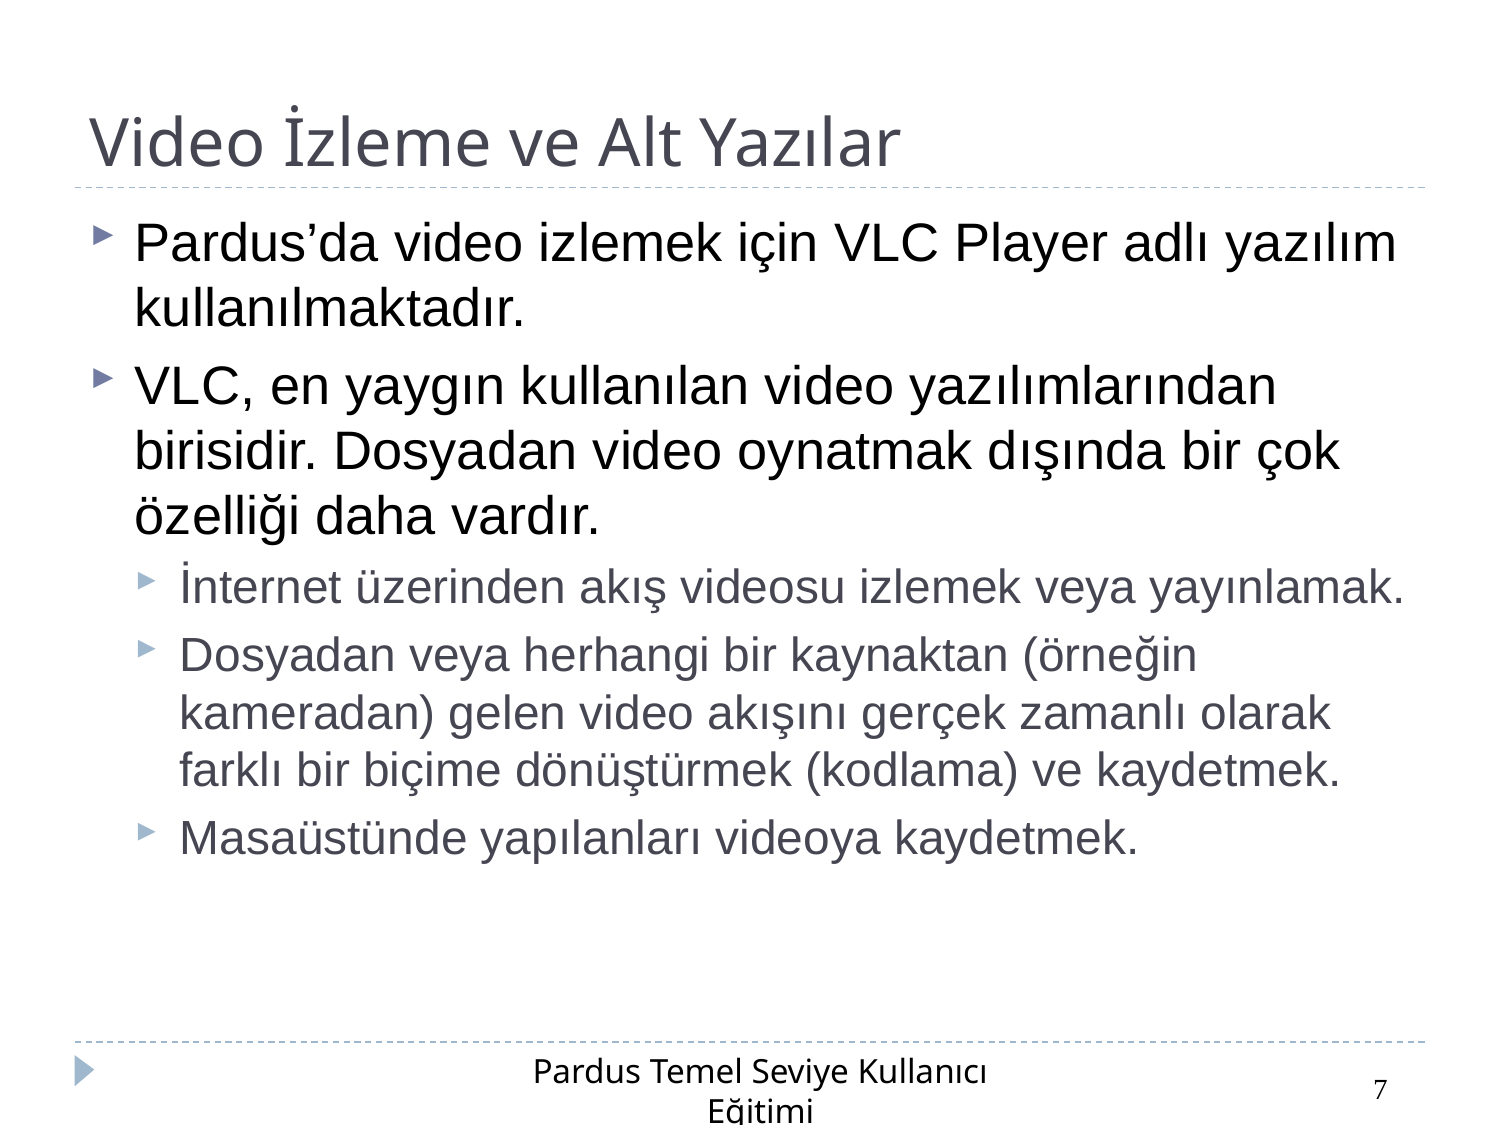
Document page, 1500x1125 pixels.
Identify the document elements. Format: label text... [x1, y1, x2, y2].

list Pardus’da video izlemek için VLC Player adlı yazılım kullanılmaktadır. VLC, en yaygın kullanılan video yazılımlarından birisidir. Dosyadan video oynatmak dışında bir çok özelliği daha vardır. İnternet üzerinden akış videosu izlemek veya yayınlamak. Dosyadan veya herhangi bir kaynaktan (örneğin kameradan) gelen video akışını gerçek zamanlı olarak farklı bir biçime dönüştürmek (kodlama) ve kaydetmek. Masaüstünde yapılanları videoya kaydetmek. [75, 200, 1425, 1010]
title Video İzleme ve Alt Yazılar [75, 24, 1425, 188]
